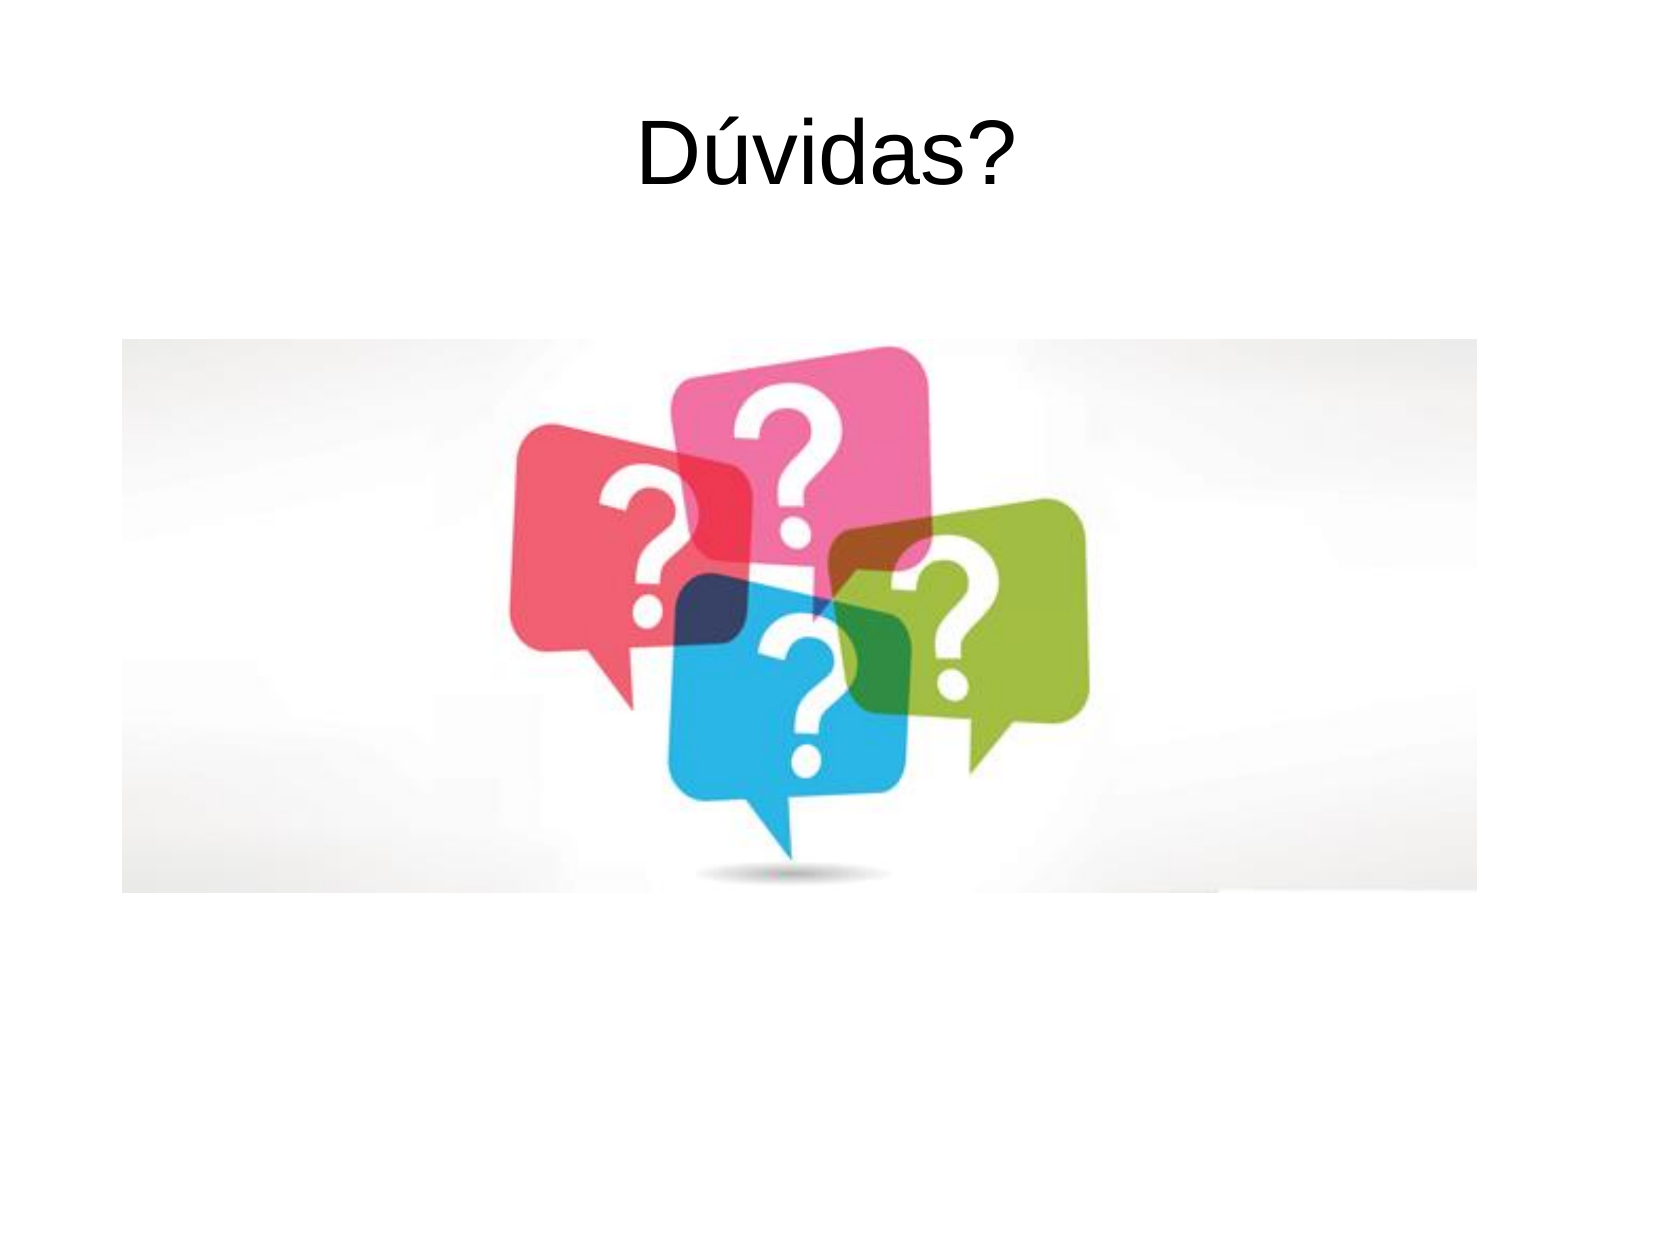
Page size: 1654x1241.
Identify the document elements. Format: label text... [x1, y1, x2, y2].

title Dúvidas? [82, 49, 1571, 257]
picture [122, 339, 1477, 893]
